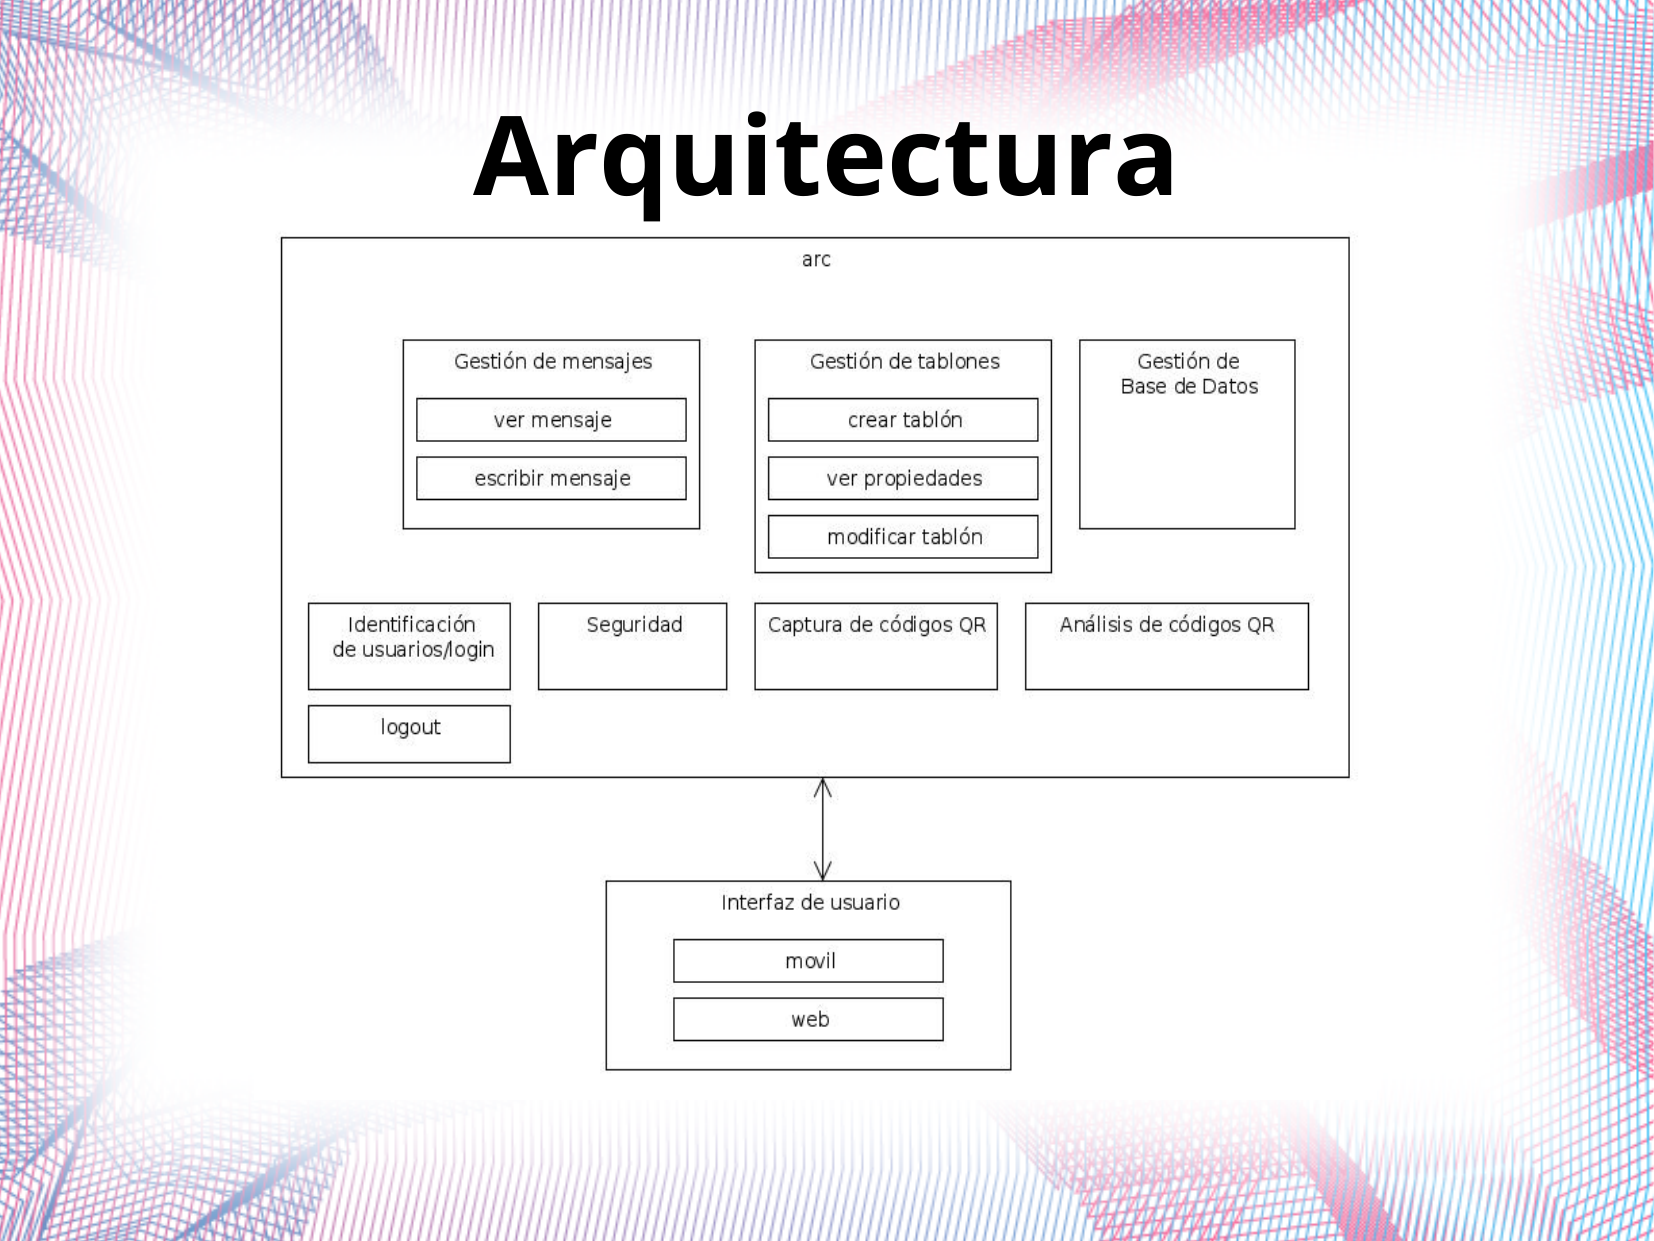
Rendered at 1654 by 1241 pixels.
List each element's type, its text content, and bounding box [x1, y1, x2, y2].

chart [82, 224, 1571, 1109]
picture [0, 0, 1654, 1241]
title Arquitectura [82, 49, 1571, 224]
